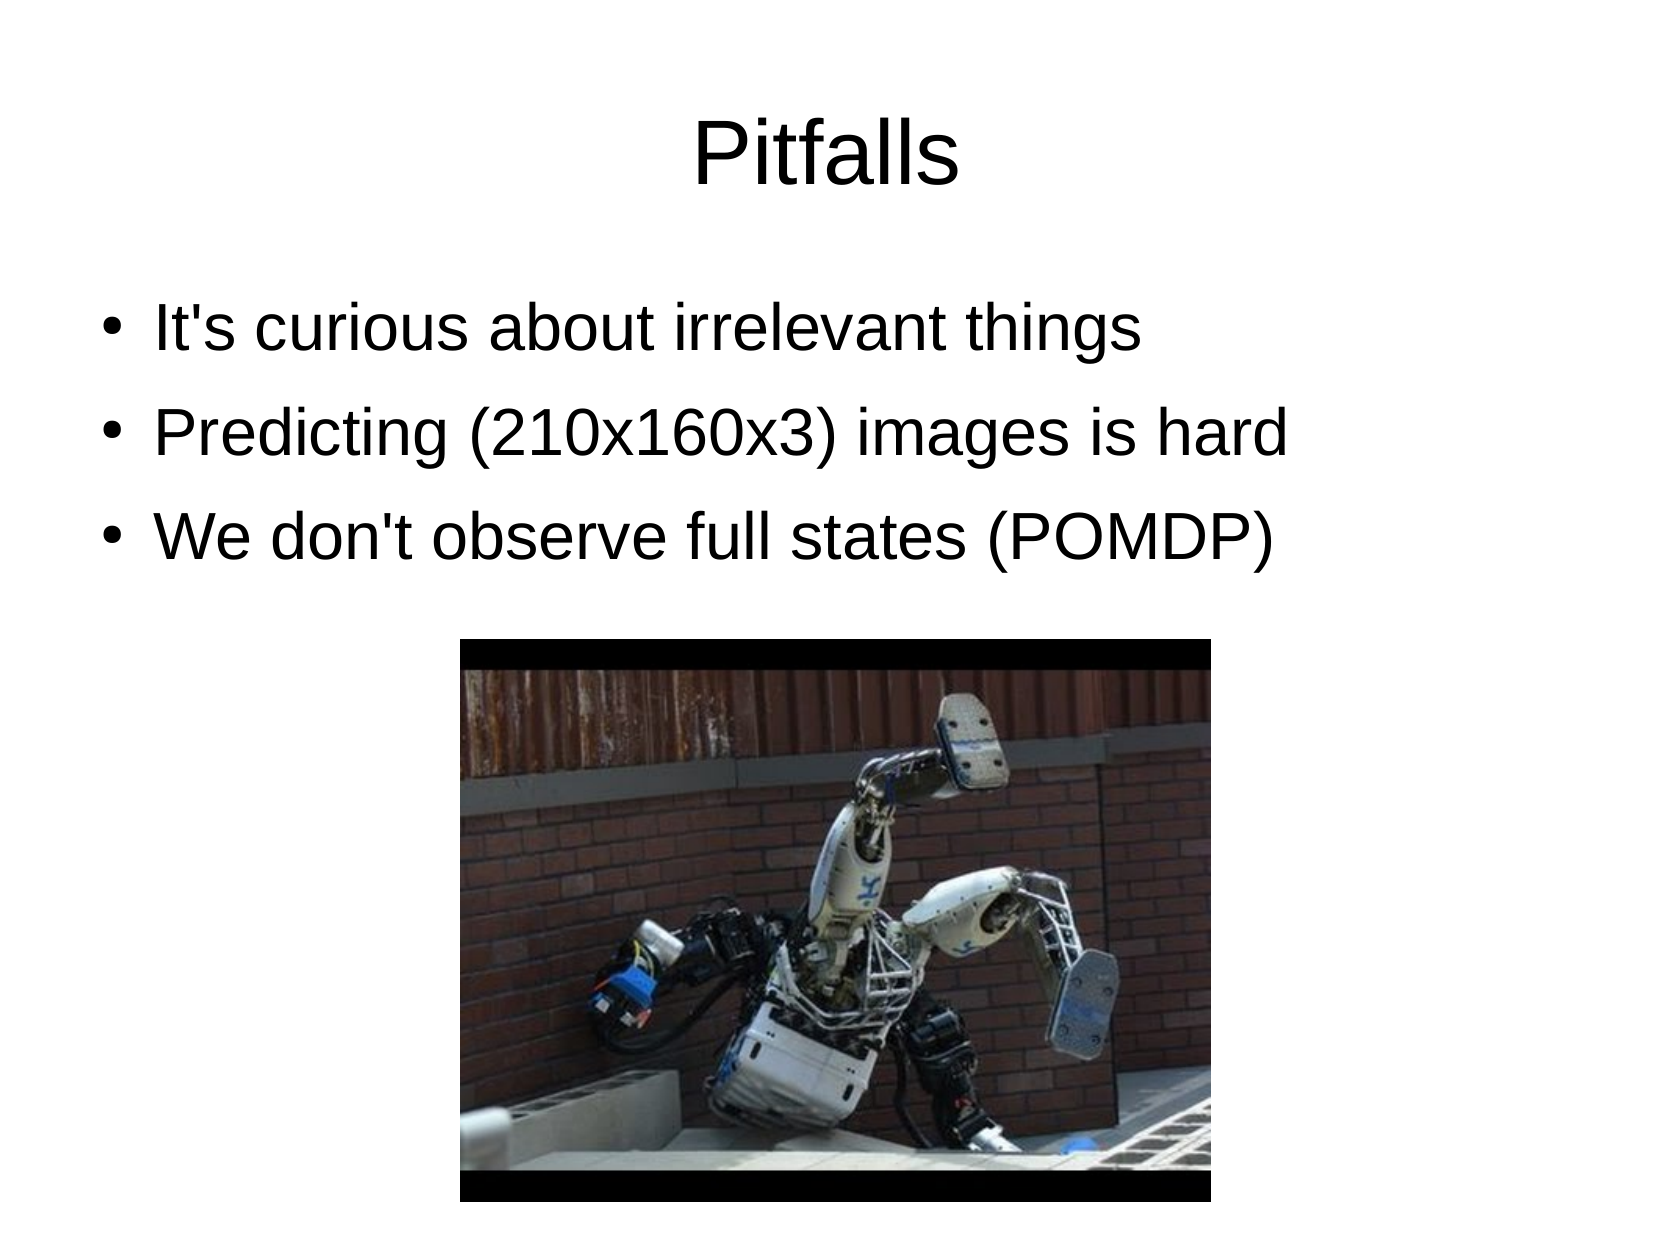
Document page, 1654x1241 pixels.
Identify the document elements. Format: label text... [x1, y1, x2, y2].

title Pitfalls [82, 49, 1571, 257]
list It's curious about irrelevant things Predicting (210x160x3) images is hard We don't observe full states (POMDP) [82, 290, 1571, 1010]
picture [460, 639, 1211, 1202]
